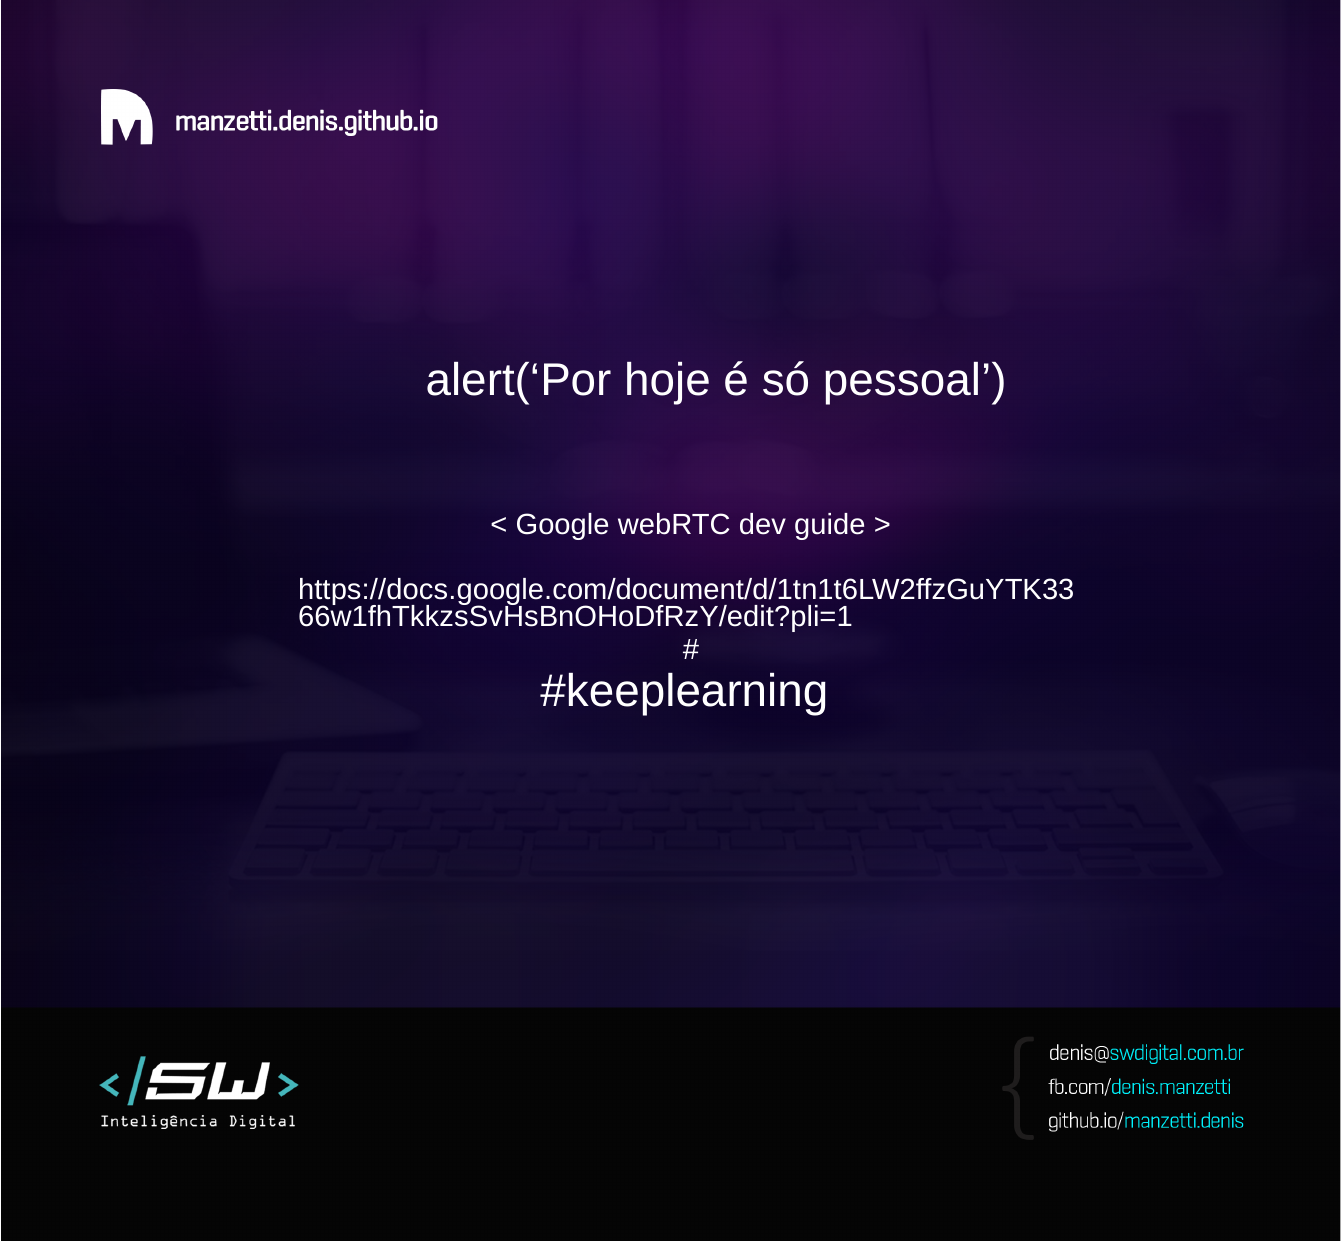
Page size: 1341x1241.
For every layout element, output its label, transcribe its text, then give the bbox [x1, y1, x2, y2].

text_box alert(‘Por hoje é só pessoal’) < Google webRTC dev guide > https://docs.google.com/document/d/1tn1t6LW2ffzGuYTK3366w1fhTkkzsSvHsBnOHoDfRzY/edit?pli=1# #keeplearning [283, 346, 1099, 875]
picture [1, 0, 1341, 1241]
